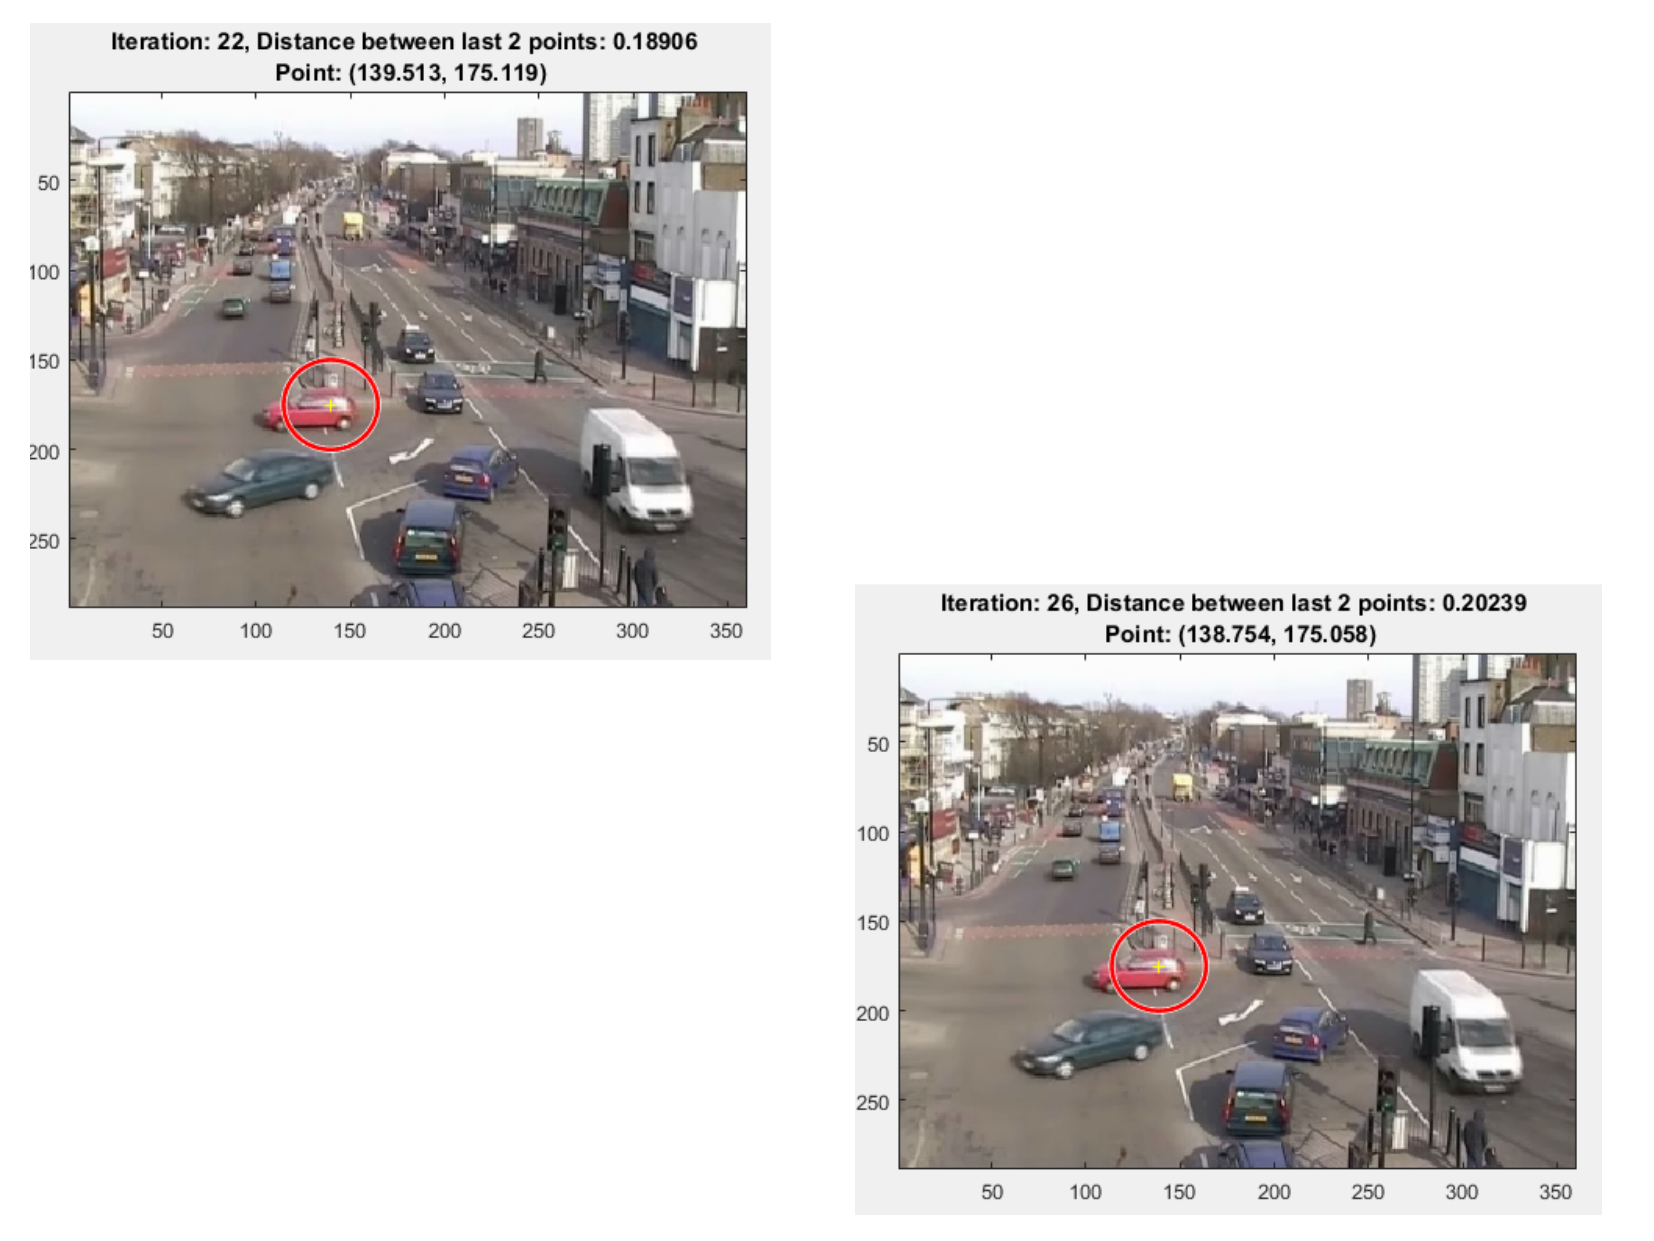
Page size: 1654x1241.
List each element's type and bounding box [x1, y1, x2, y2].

picture [30, 23, 771, 661]
picture [855, 583, 1602, 1216]
